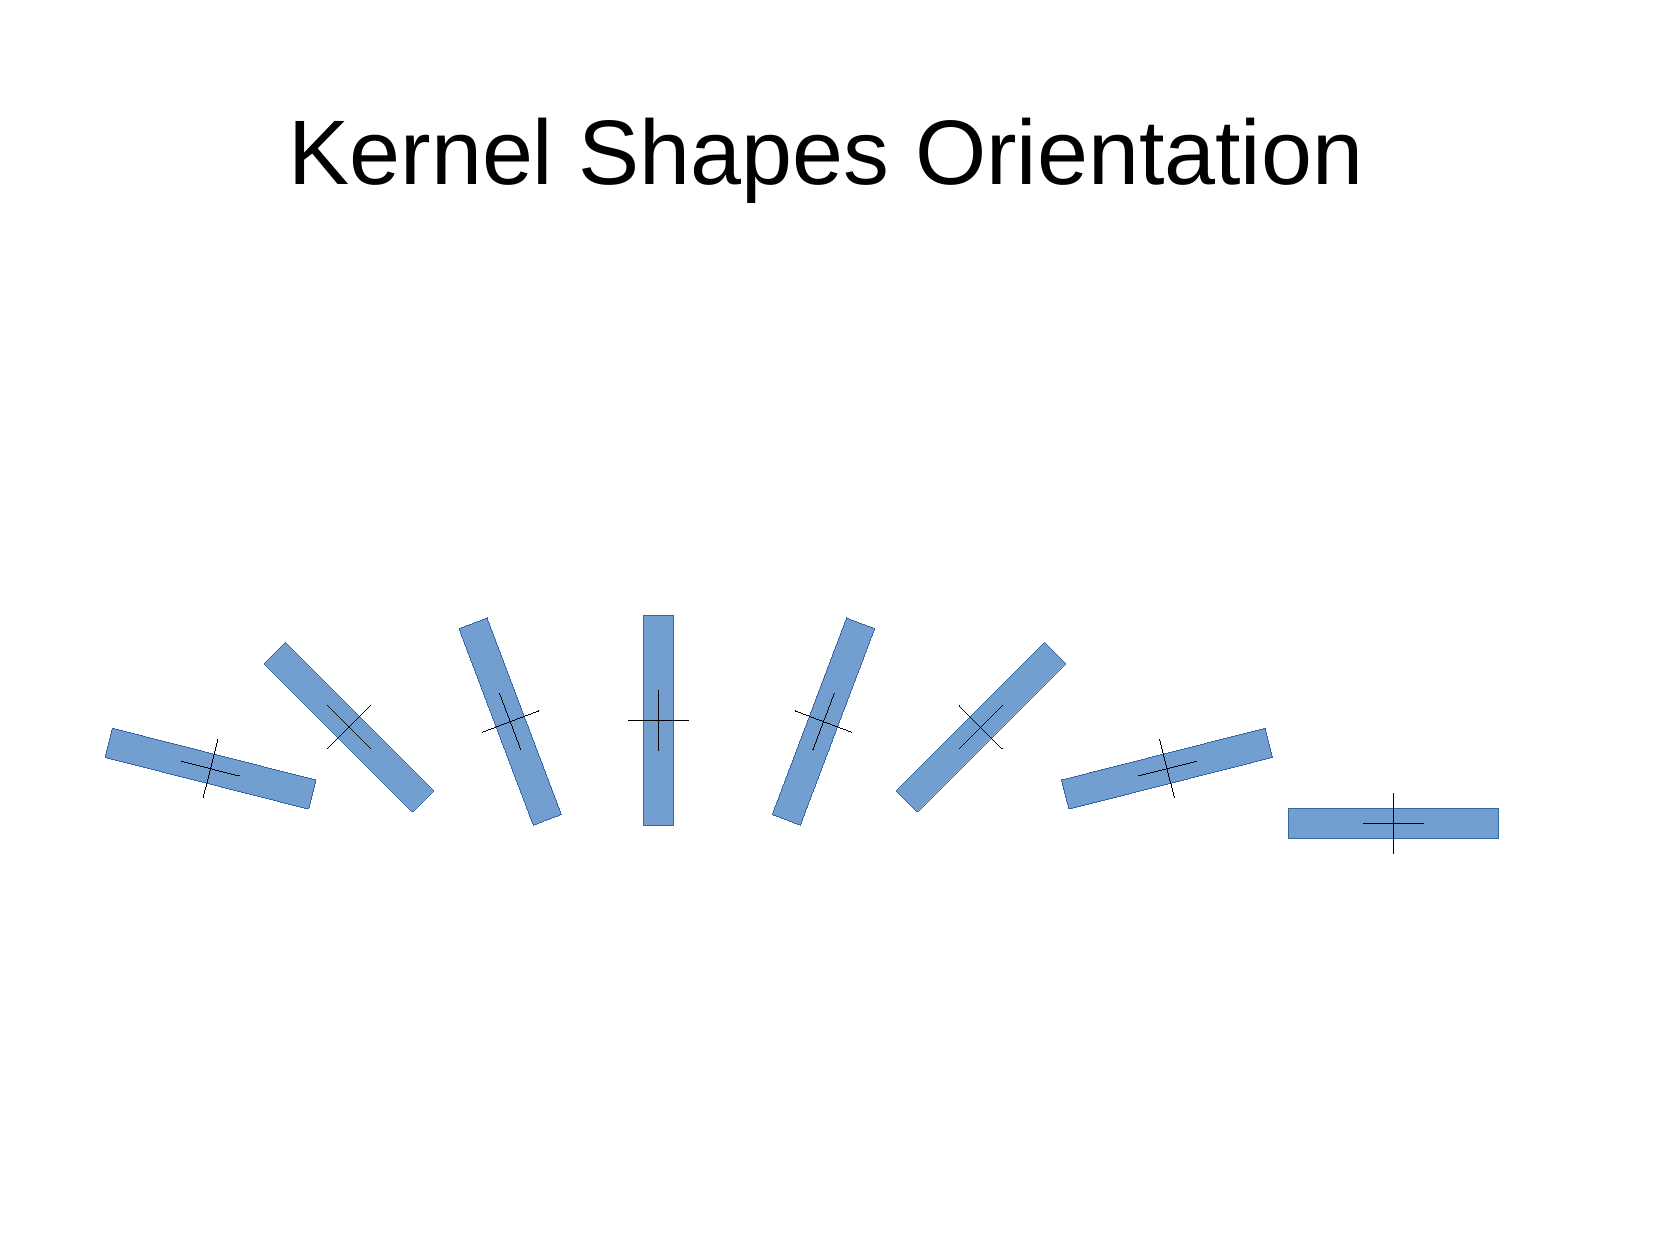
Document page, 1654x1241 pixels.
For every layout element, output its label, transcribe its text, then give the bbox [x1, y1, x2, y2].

title Kernel Shapes Orientation [82, 49, 1571, 257]
text_box [1394, 808, 1499, 839]
text_box [1288, 808, 1393, 839]
text_box [459, 617, 562, 826]
text_box [643, 615, 674, 720]
text_box [772, 617, 875, 826]
text_box [264, 642, 434, 812]
text_box [643, 721, 674, 826]
text_box [1061, 728, 1273, 809]
text_box [896, 642, 1066, 812]
text_box [105, 728, 316, 809]
